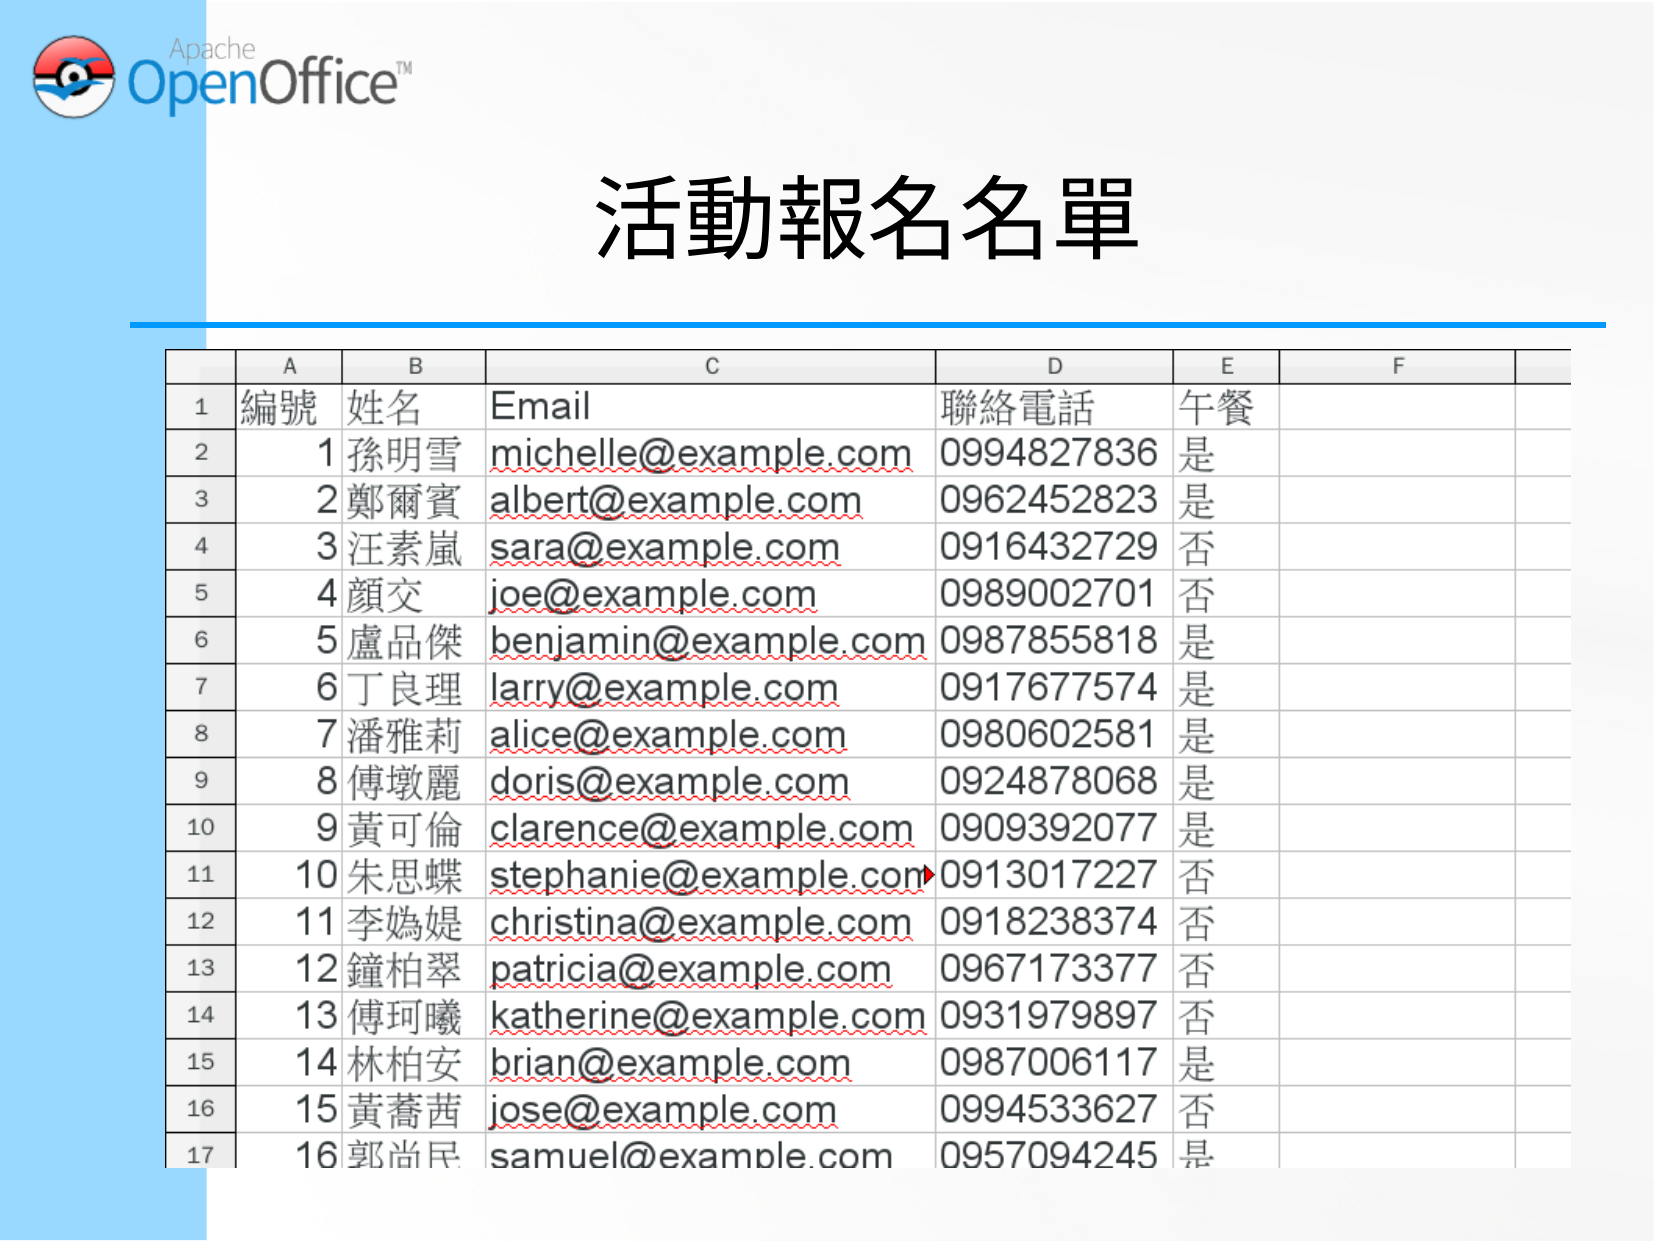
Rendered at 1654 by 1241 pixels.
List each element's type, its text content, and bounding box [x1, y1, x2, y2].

picture [31, 2, 1654, 1241]
title 活動報名名單 [165, 108, 1571, 316]
